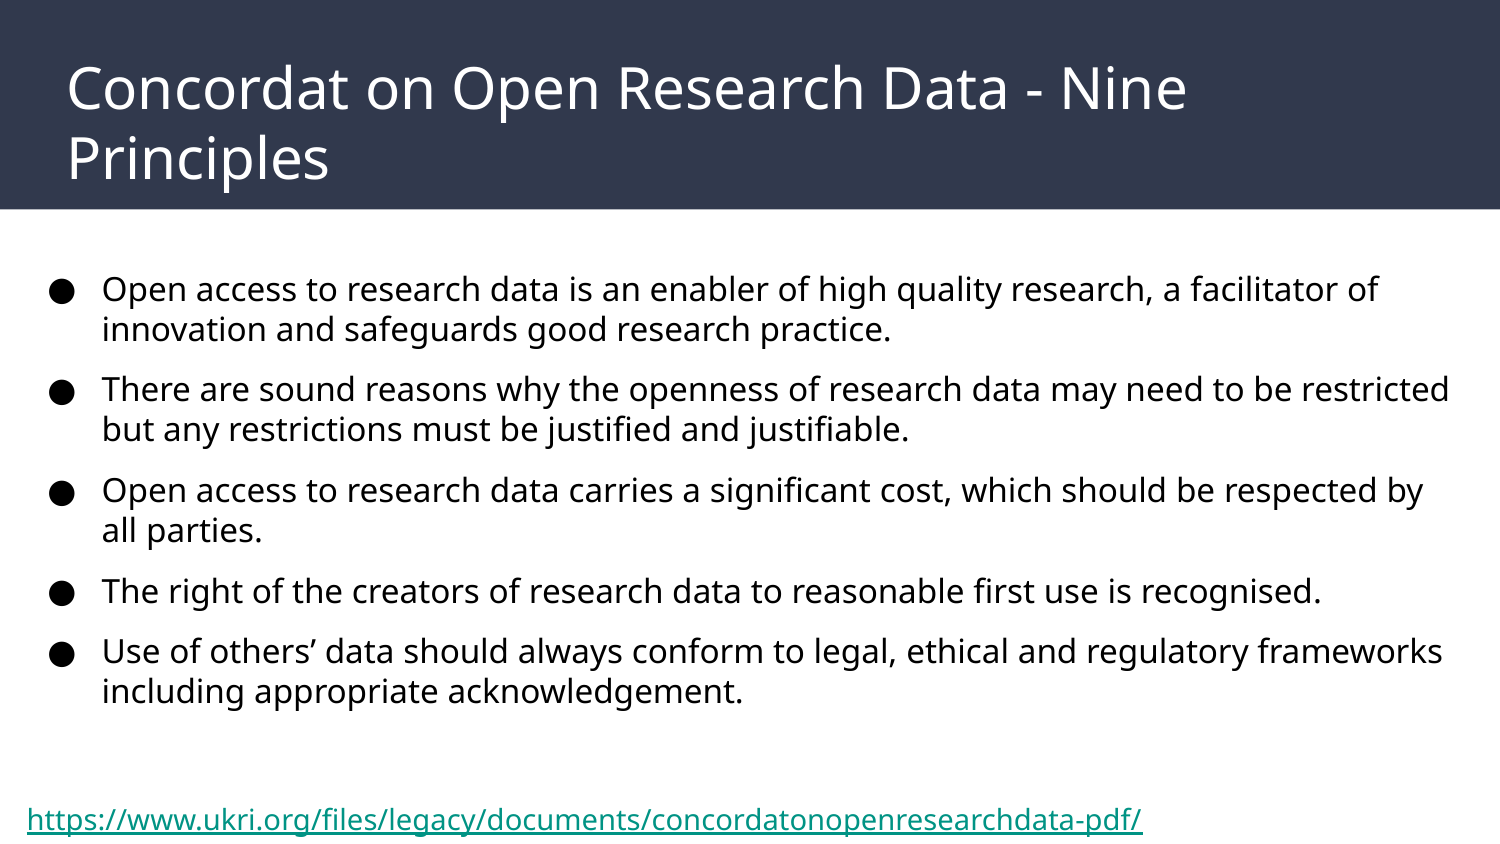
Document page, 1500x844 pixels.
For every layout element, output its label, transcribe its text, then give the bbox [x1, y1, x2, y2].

text_box Open access to research data is an enabler of high quality research, a facilitator of innovation and safeguards good research practice. There are sound reasons why the openness of research data may need to be restricted but any restrictions must be justified and justifiable. Open access to research data carries a significant cost, which should be respected by all parties. The right of the creators of research data to reasonable first use is recognised. Use of others’ data should always conform to legal, ethical and regulatory frameworks including appropriate acknowledgement. [11, 252, 1481, 764]
title Concordat on Open Research Data - Nine Principles [51, 36, 1449, 139]
text_box https://www.ukri.org/files/legacy/documents/concordatonopenresearchdata-pdf/ [11, 785, 1282, 832]
